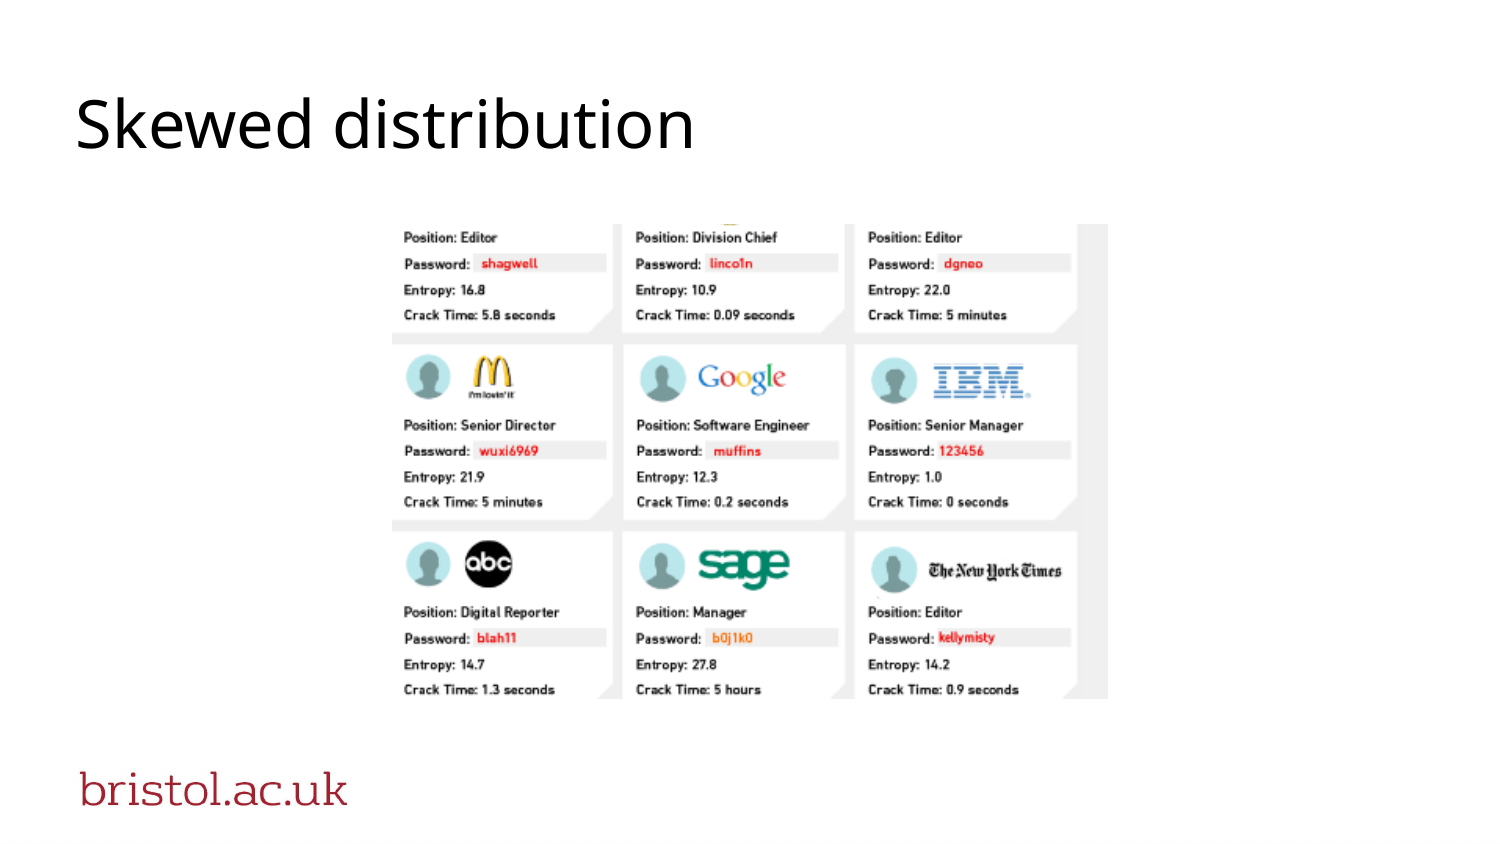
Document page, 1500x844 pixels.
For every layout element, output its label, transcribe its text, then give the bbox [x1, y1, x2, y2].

title Skewed distribution [60, 44, 1440, 209]
picture [392, 224, 1108, 699]
